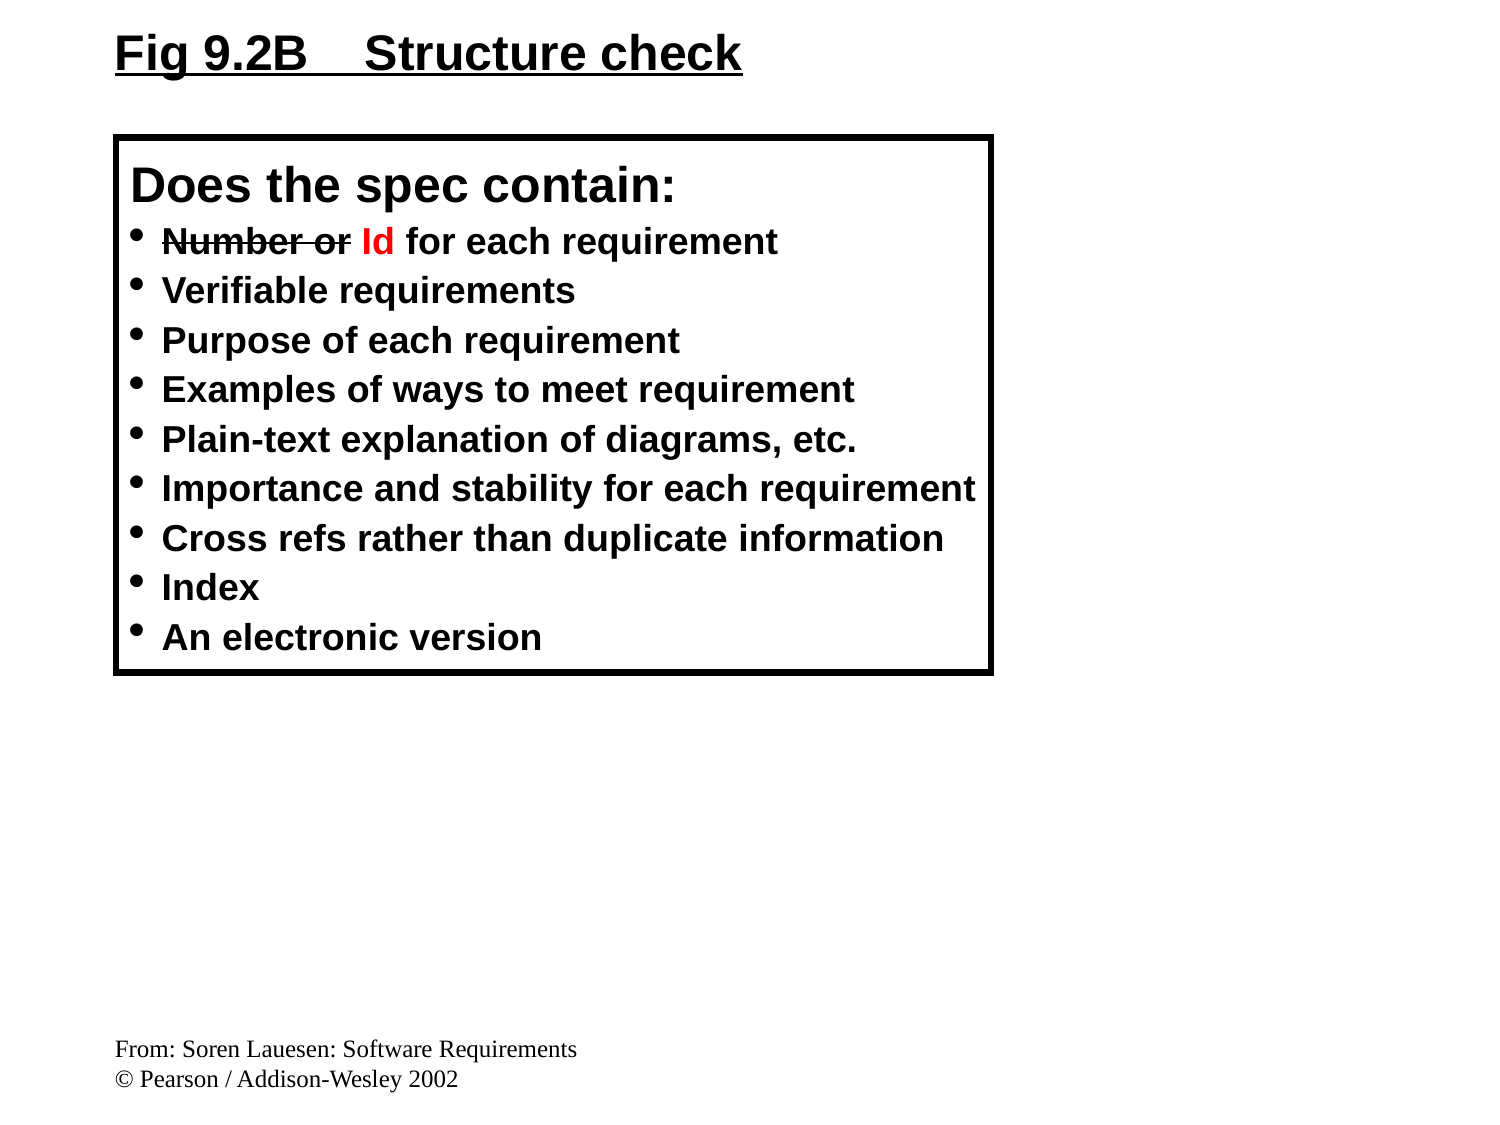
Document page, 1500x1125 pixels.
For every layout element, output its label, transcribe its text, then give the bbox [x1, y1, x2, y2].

text_box From: Soren Lauesen: Software Requirements © Pearson / Addison-Wesley 2002 [99, 1025, 613, 1100]
text_box Does the spec contain: Number or Id for each requirement Verifiable requirements Purpose of each requirement Examples of ways to meet requirement Plain-text explanation of diagrams, etc. Importance and stability for each requirement Cross refs rather than duplicate information Index An electronic version [115, 137, 992, 673]
text_box Fig 9.2B Structure check [99, 12, 1085, 88]
